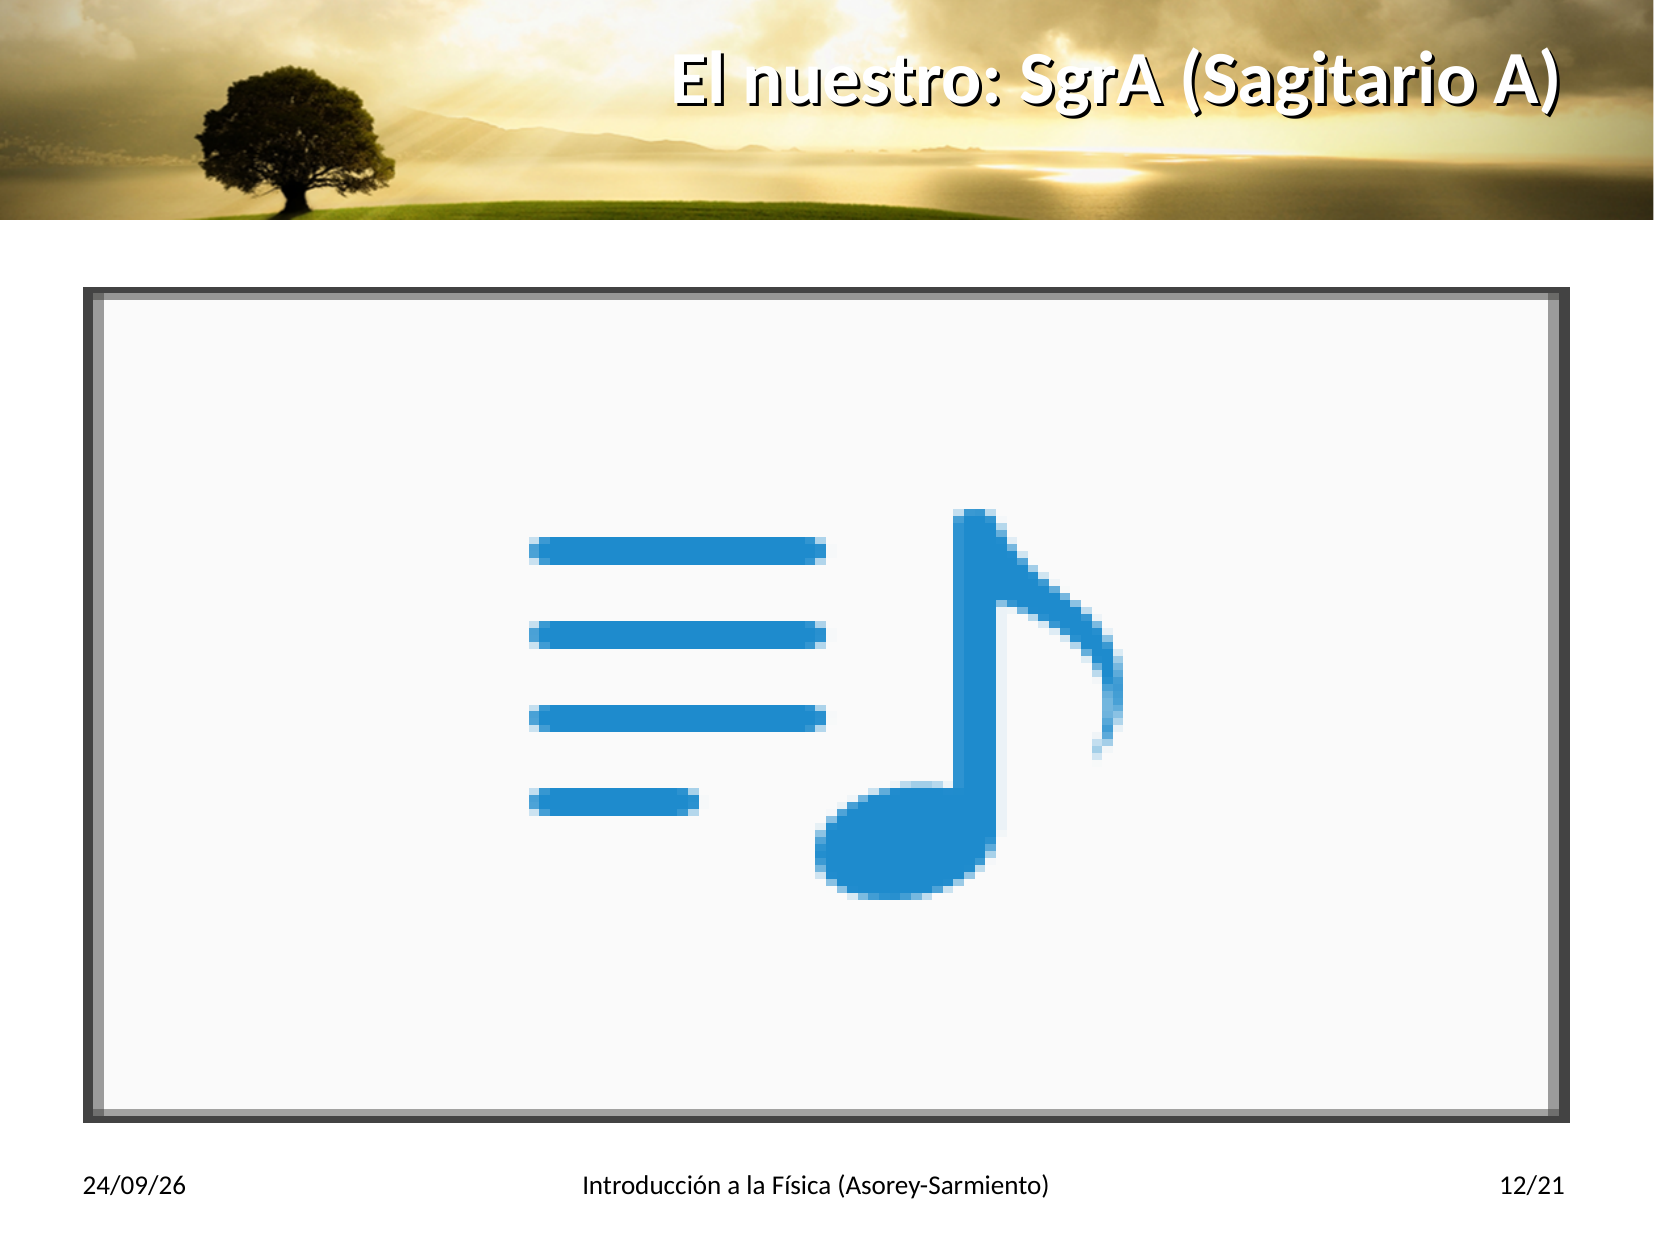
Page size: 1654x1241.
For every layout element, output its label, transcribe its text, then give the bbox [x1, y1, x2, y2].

text_box [82, 286, 1571, 1124]
title El nuestro: SgrA (Sagitario A) [75, 19, 1564, 151]
picture [0, 0, 1654, 220]
